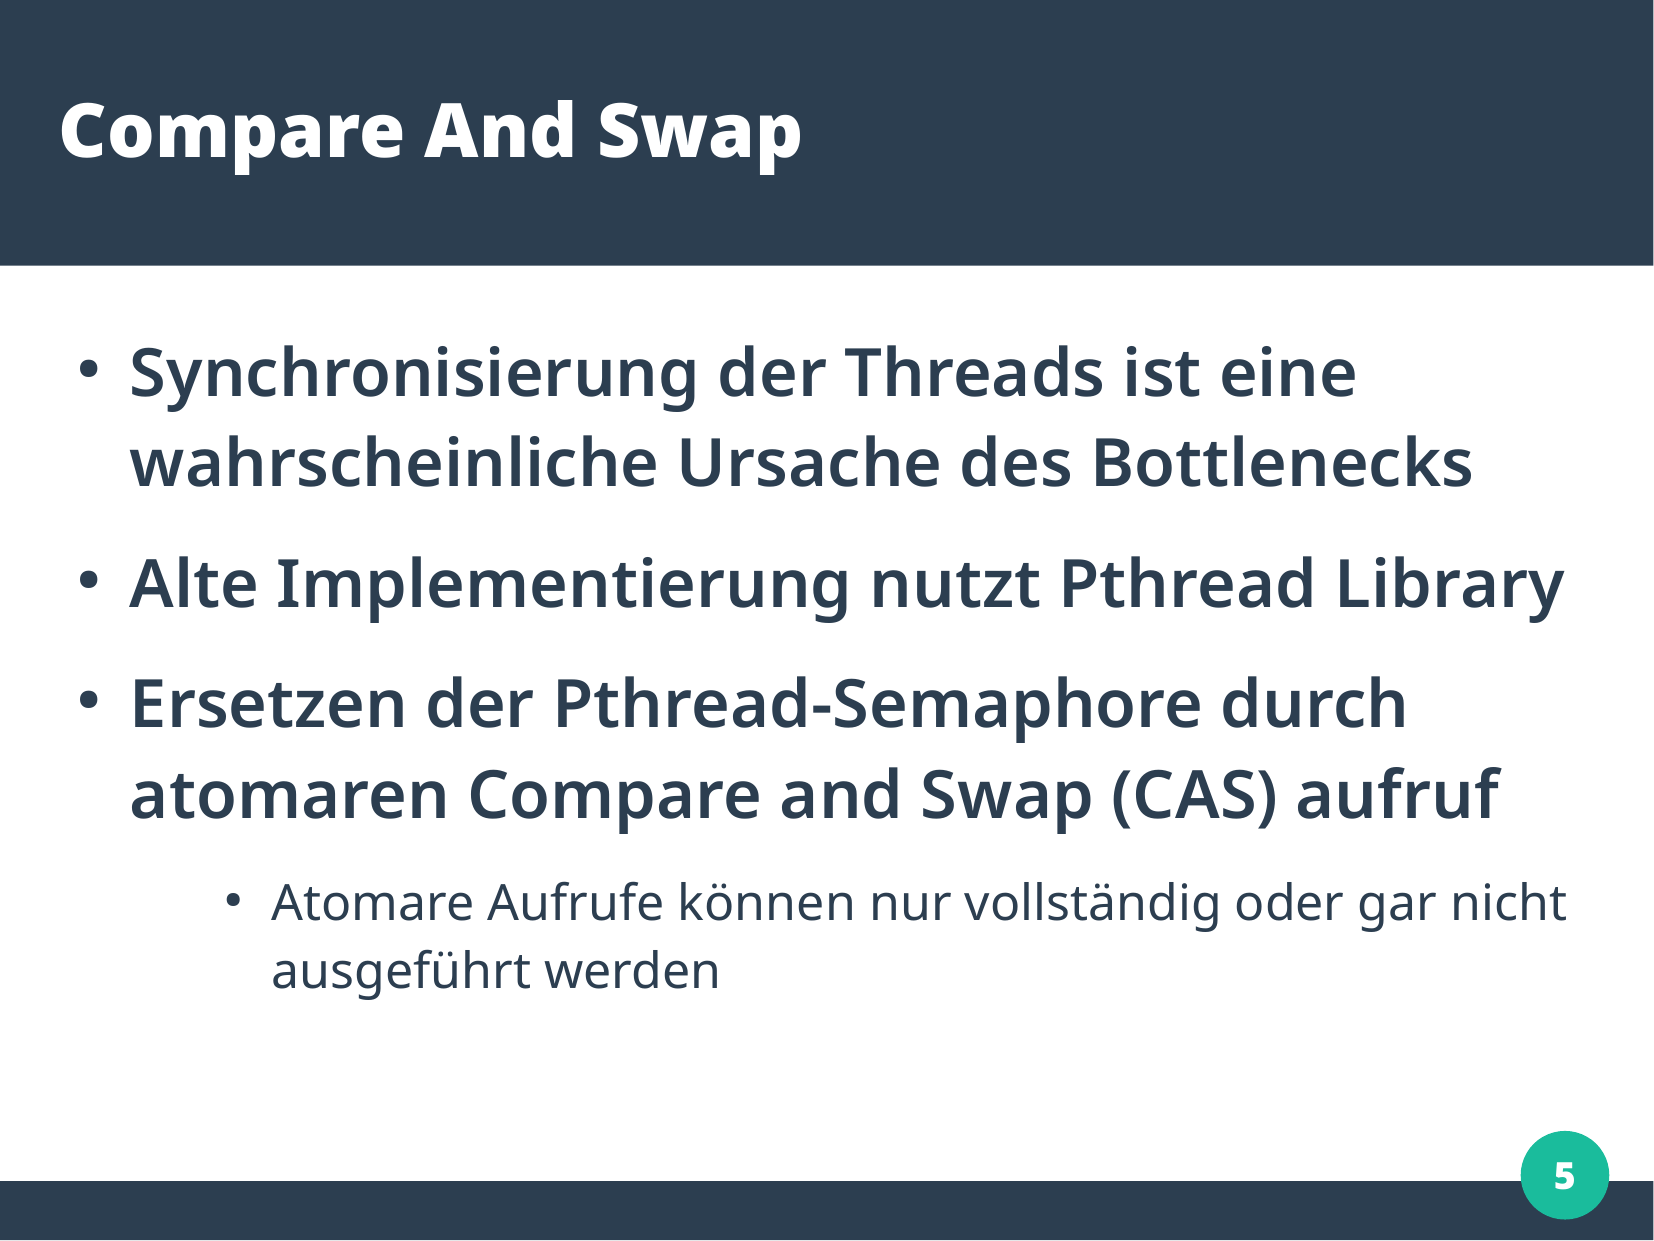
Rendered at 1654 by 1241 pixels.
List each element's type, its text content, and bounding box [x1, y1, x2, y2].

title Compare And Swap [59, 49, 1595, 207]
list Synchronisierung der Threads ist eine wahrscheinliche Ursache des Bottlenecks Alte Implementierung nutzt Pthread Library Ersetzen der Pthread-Semaphore durch atomaren Compare and Swap (CAS) aufruf Atomare Aufrufe können nur vollständig oder gar nicht ausgeführt werden [59, 324, 1595, 1152]
